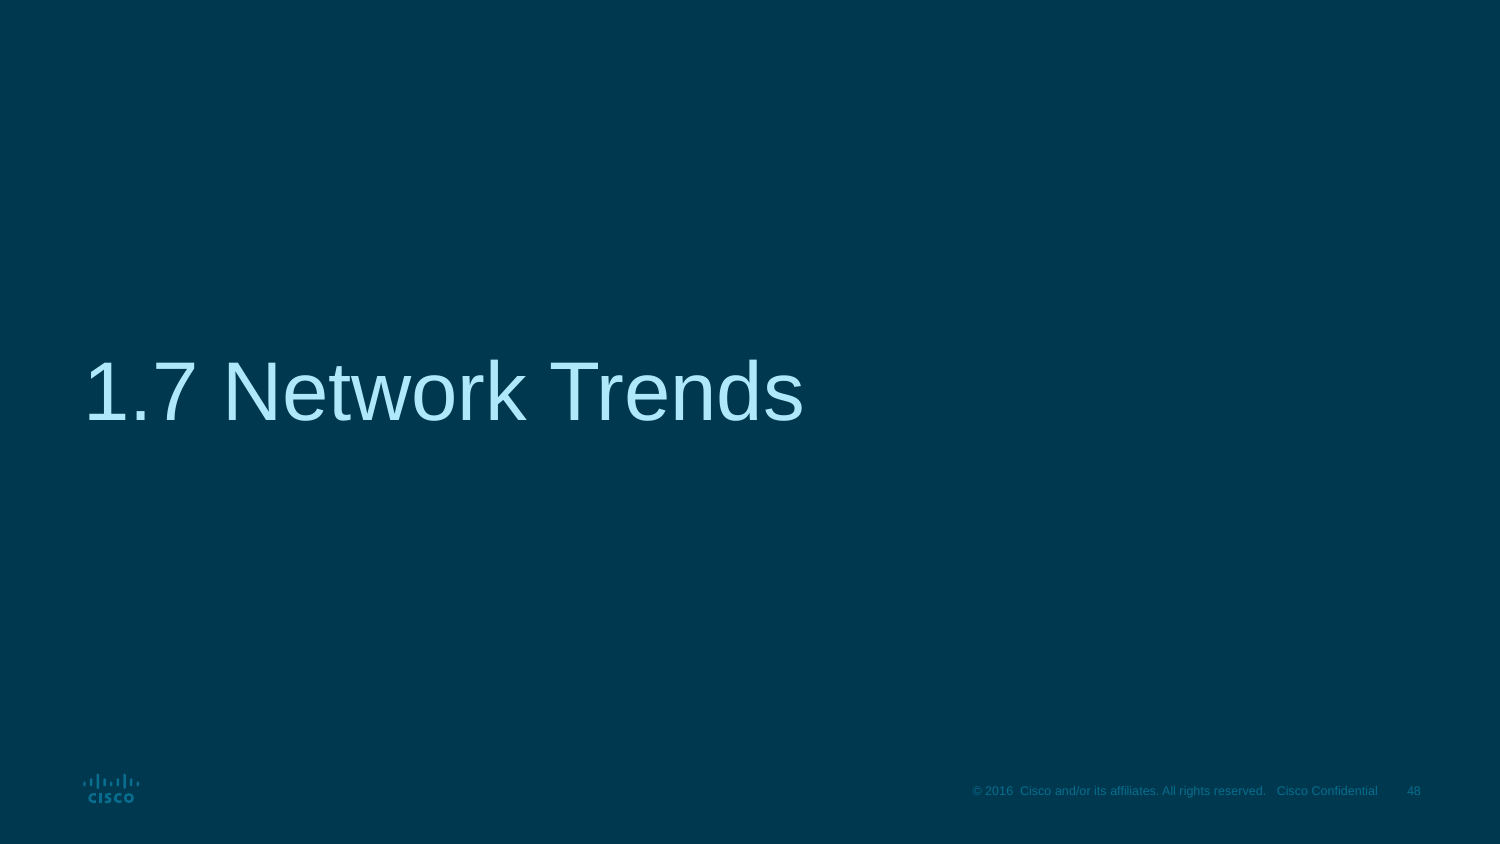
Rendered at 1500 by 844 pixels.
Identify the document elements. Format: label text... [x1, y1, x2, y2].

title 1.7 Network Trends [68, 150, 1419, 446]
